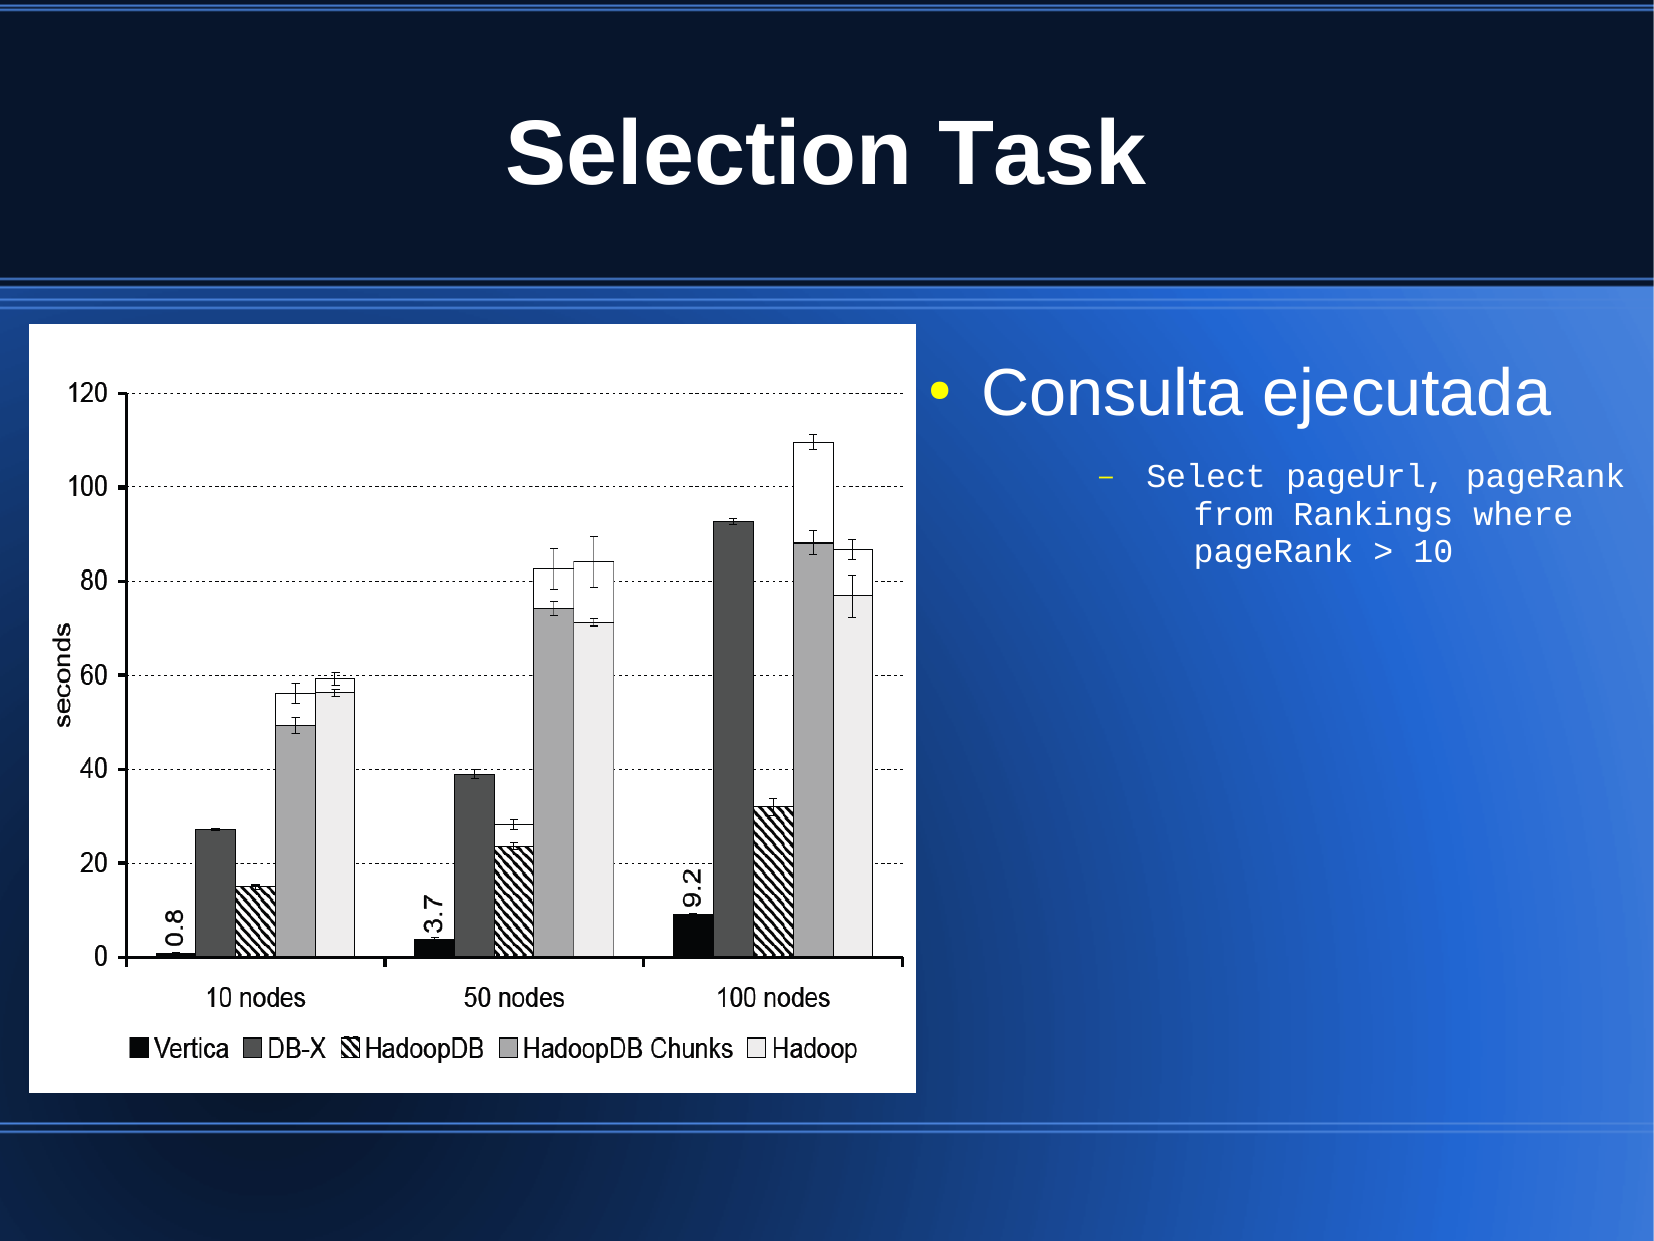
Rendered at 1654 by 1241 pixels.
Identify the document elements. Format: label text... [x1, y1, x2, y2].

title Selection Task [82, 49, 1571, 257]
list Consulta ejecutada Select pageUrl, pageRank from Rankings where pageRank > 10 [916, 355, 1637, 1058]
picture [0, 0, 1654, 1241]
